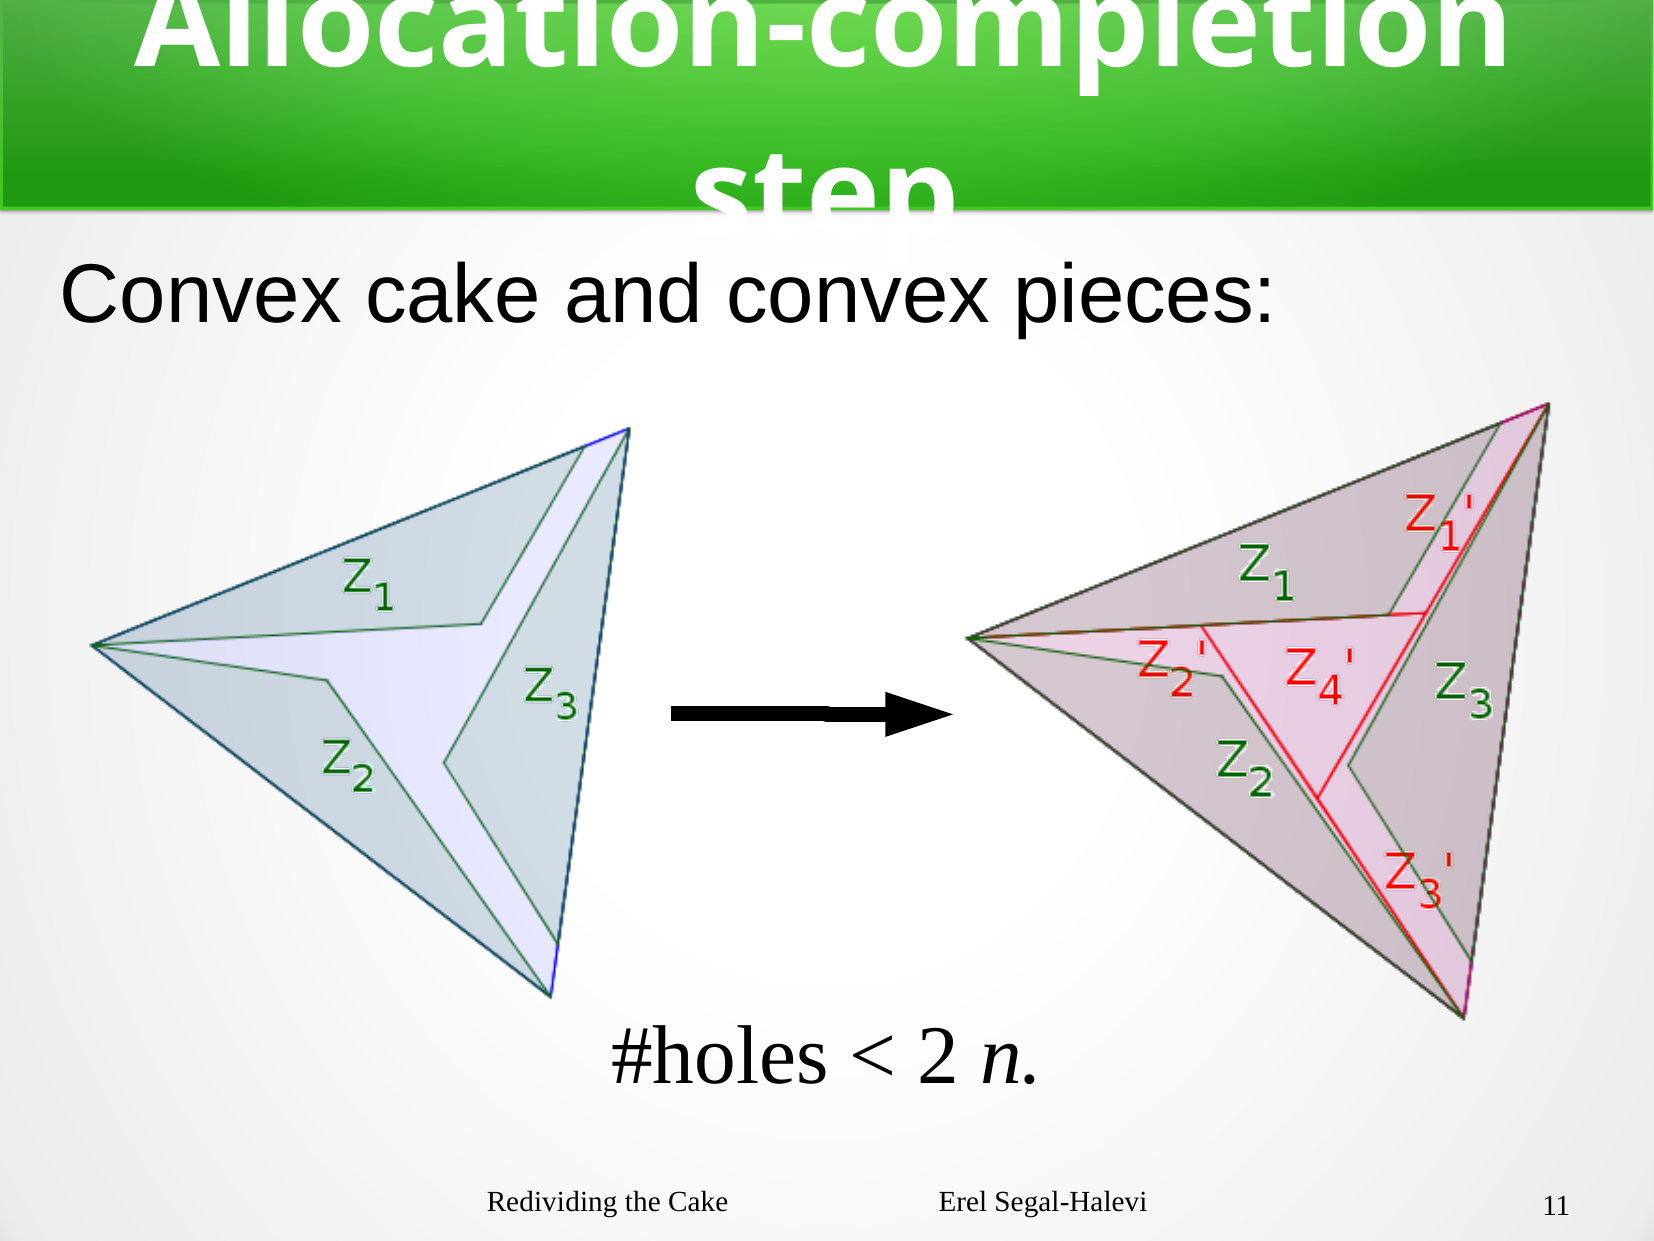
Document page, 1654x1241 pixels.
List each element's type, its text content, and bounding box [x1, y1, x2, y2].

text_box #holes < 2 n. [0, 1002, 1654, 1110]
picture [30, 387, 672, 1040]
picture [901, 359, 1595, 1065]
text_box Convex cake and convex pieces: [45, 240, 1464, 348]
title Allocation-completion step [15, 0, 1636, 208]
